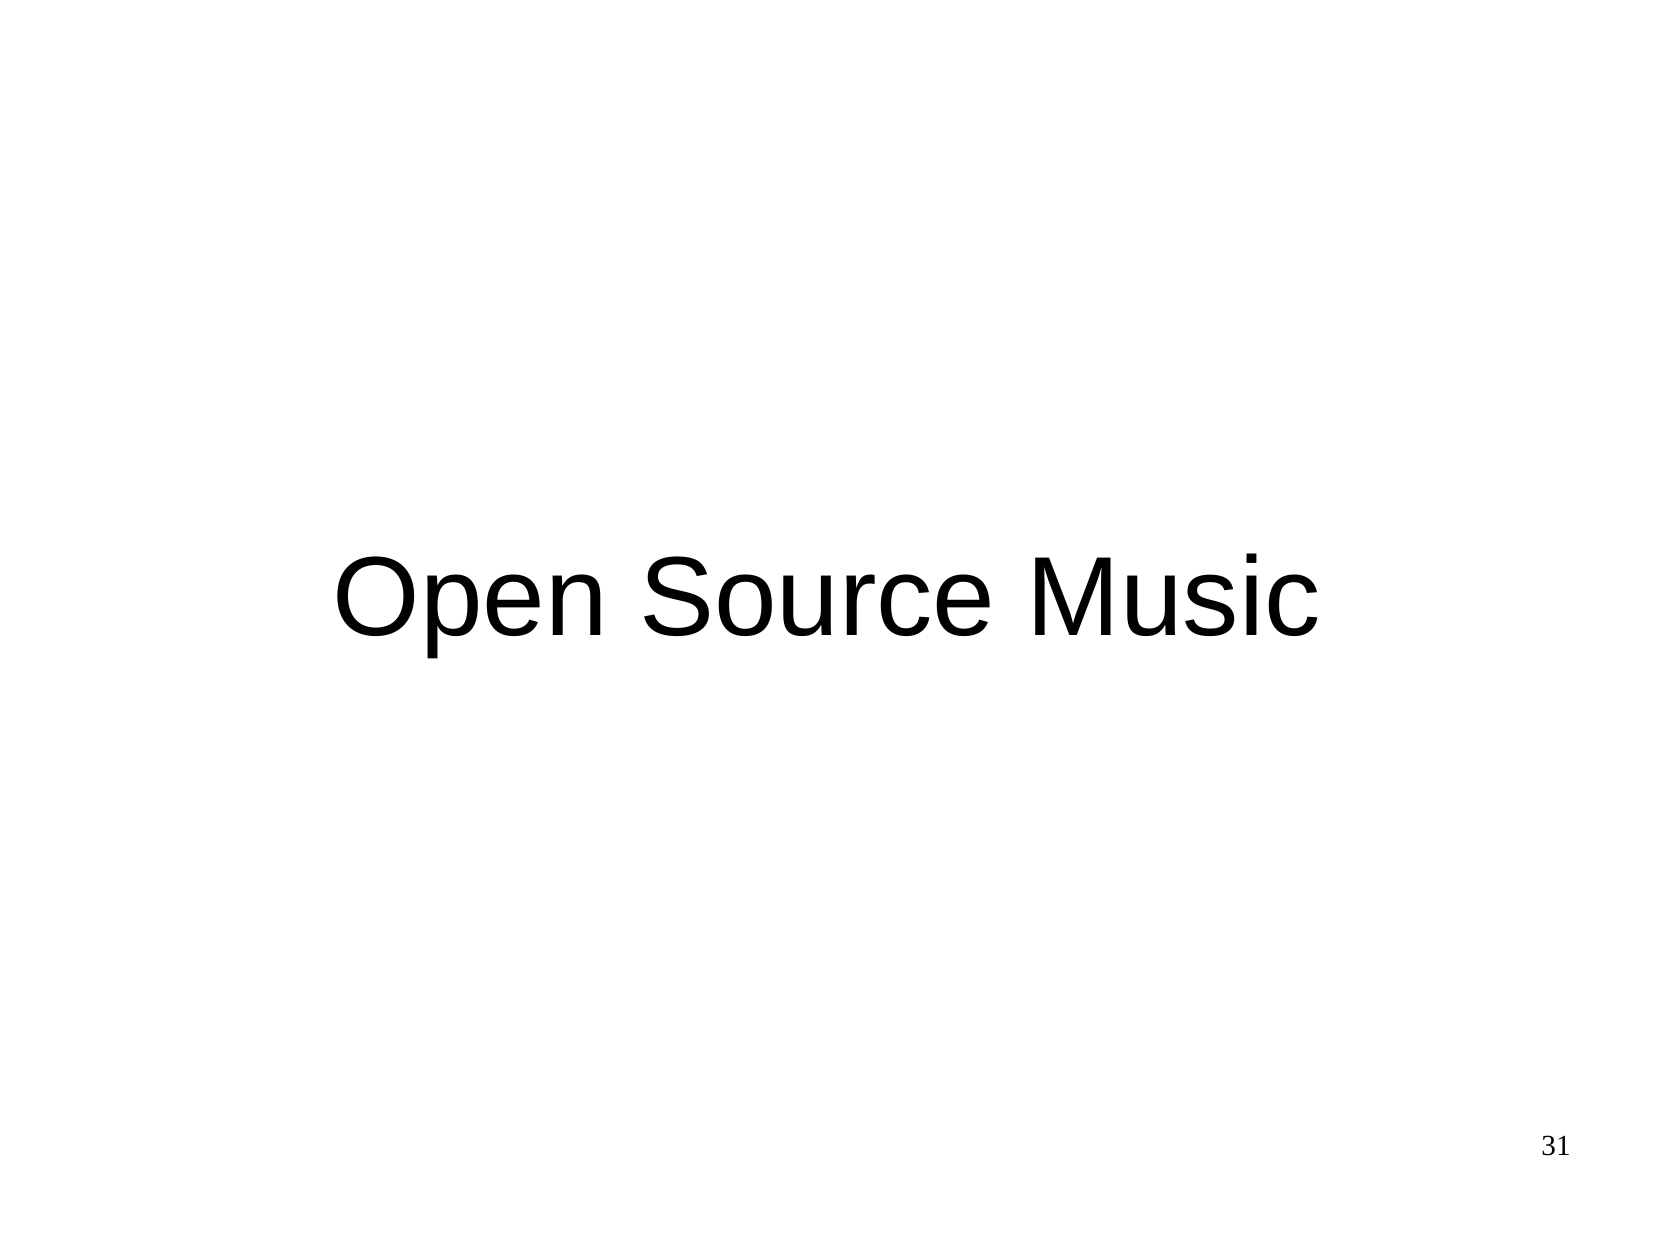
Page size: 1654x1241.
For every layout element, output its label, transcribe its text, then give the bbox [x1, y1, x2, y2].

title Open Source Music [82, 492, 1571, 700]
